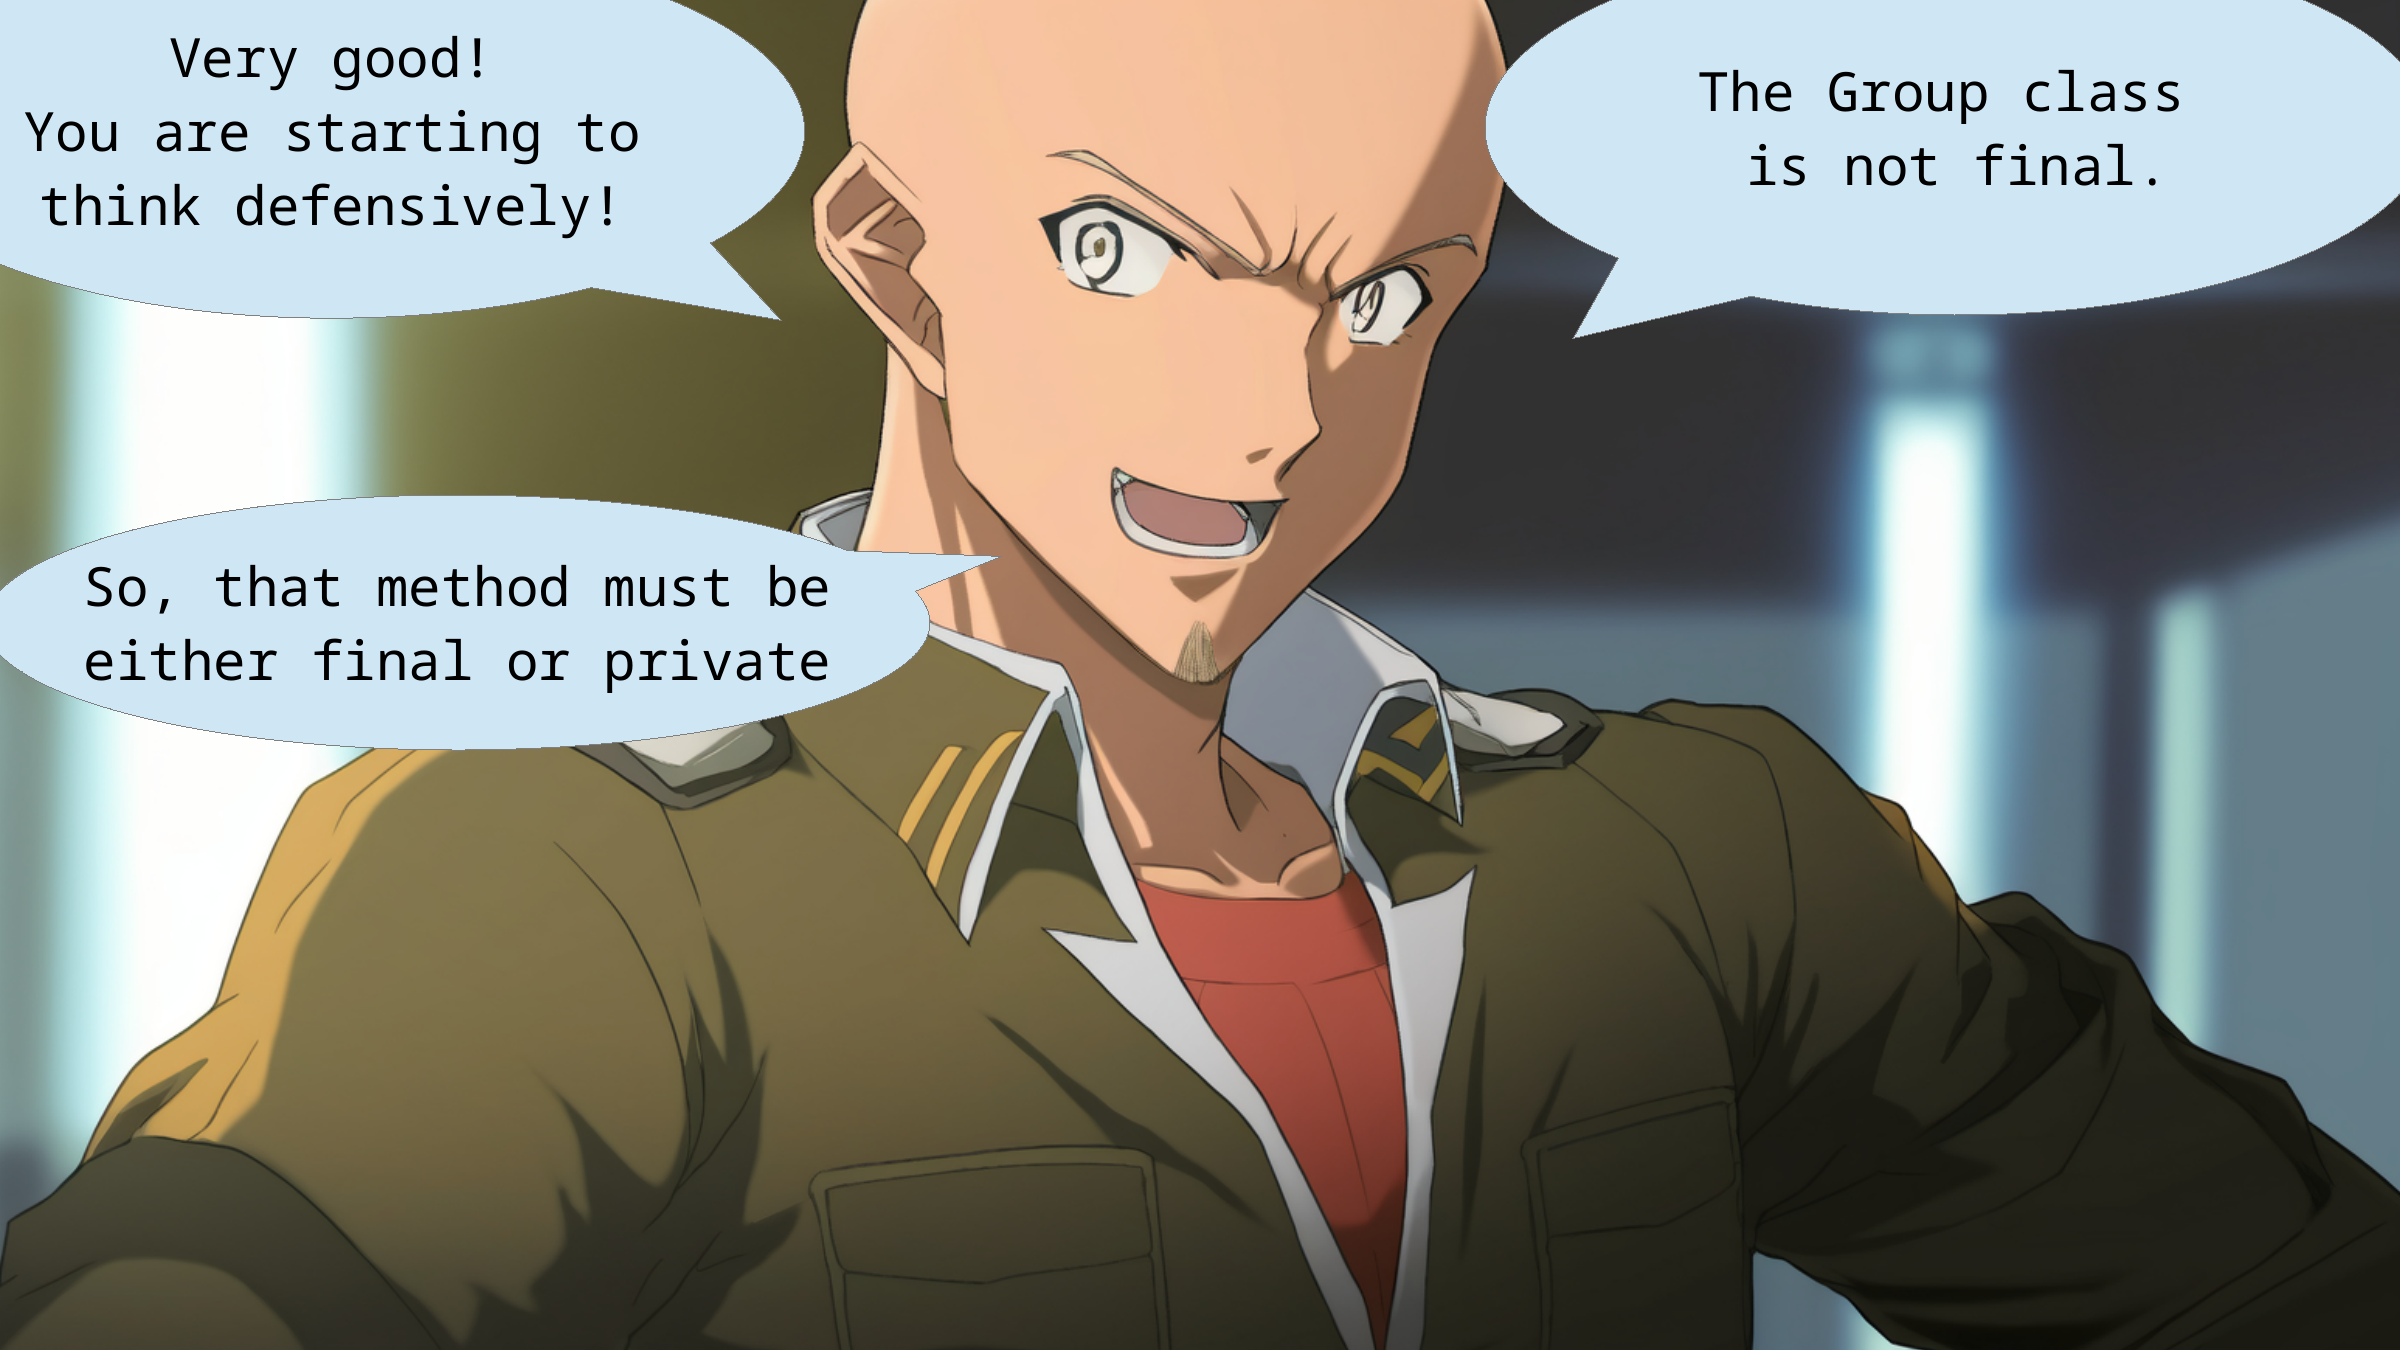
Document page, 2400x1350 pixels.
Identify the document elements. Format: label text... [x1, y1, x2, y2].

text_box Very good! You are starting to think defensively! [0, 0, 805, 321]
picture [2307, 0, 2400, 60]
text_box The Group class is not final. [1485, 0, 2400, 339]
picture [0, 0, 2400, 1350]
text_box So, that method must be either final or private [0, 495, 1002, 751]
